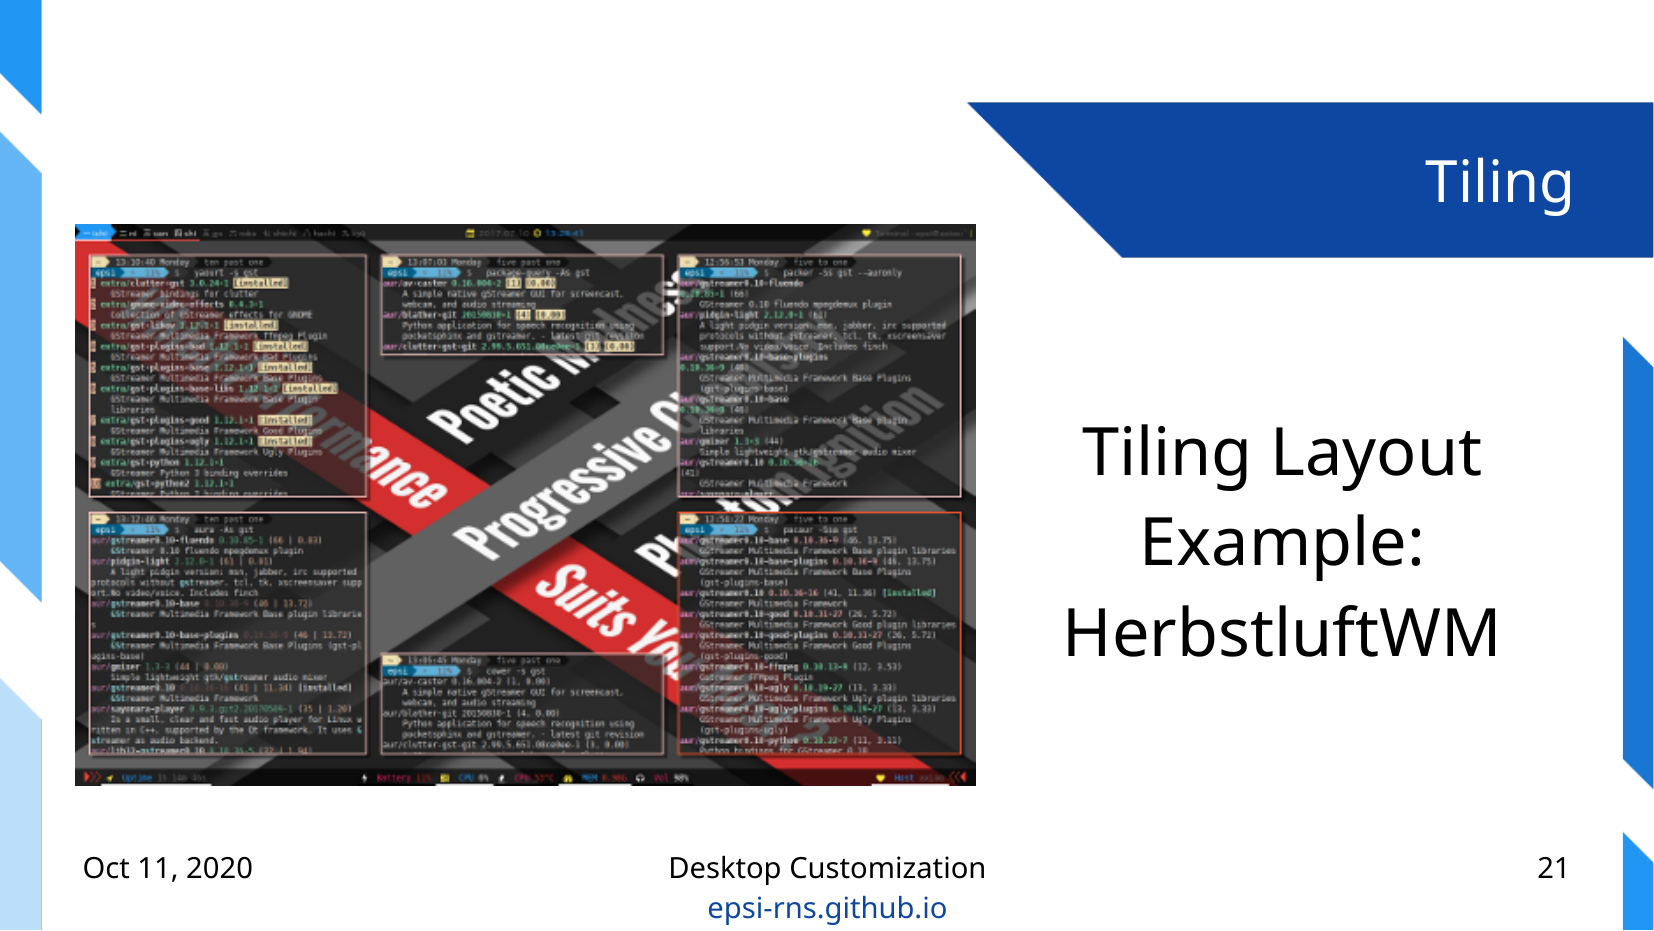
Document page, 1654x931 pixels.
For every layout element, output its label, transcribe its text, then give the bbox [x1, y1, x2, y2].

picture [0, 0, 1654, 930]
title Tiling [1050, 105, 1576, 256]
subtitle Tiling Layout Example: HerbstluftWM [975, 270, 1591, 811]
